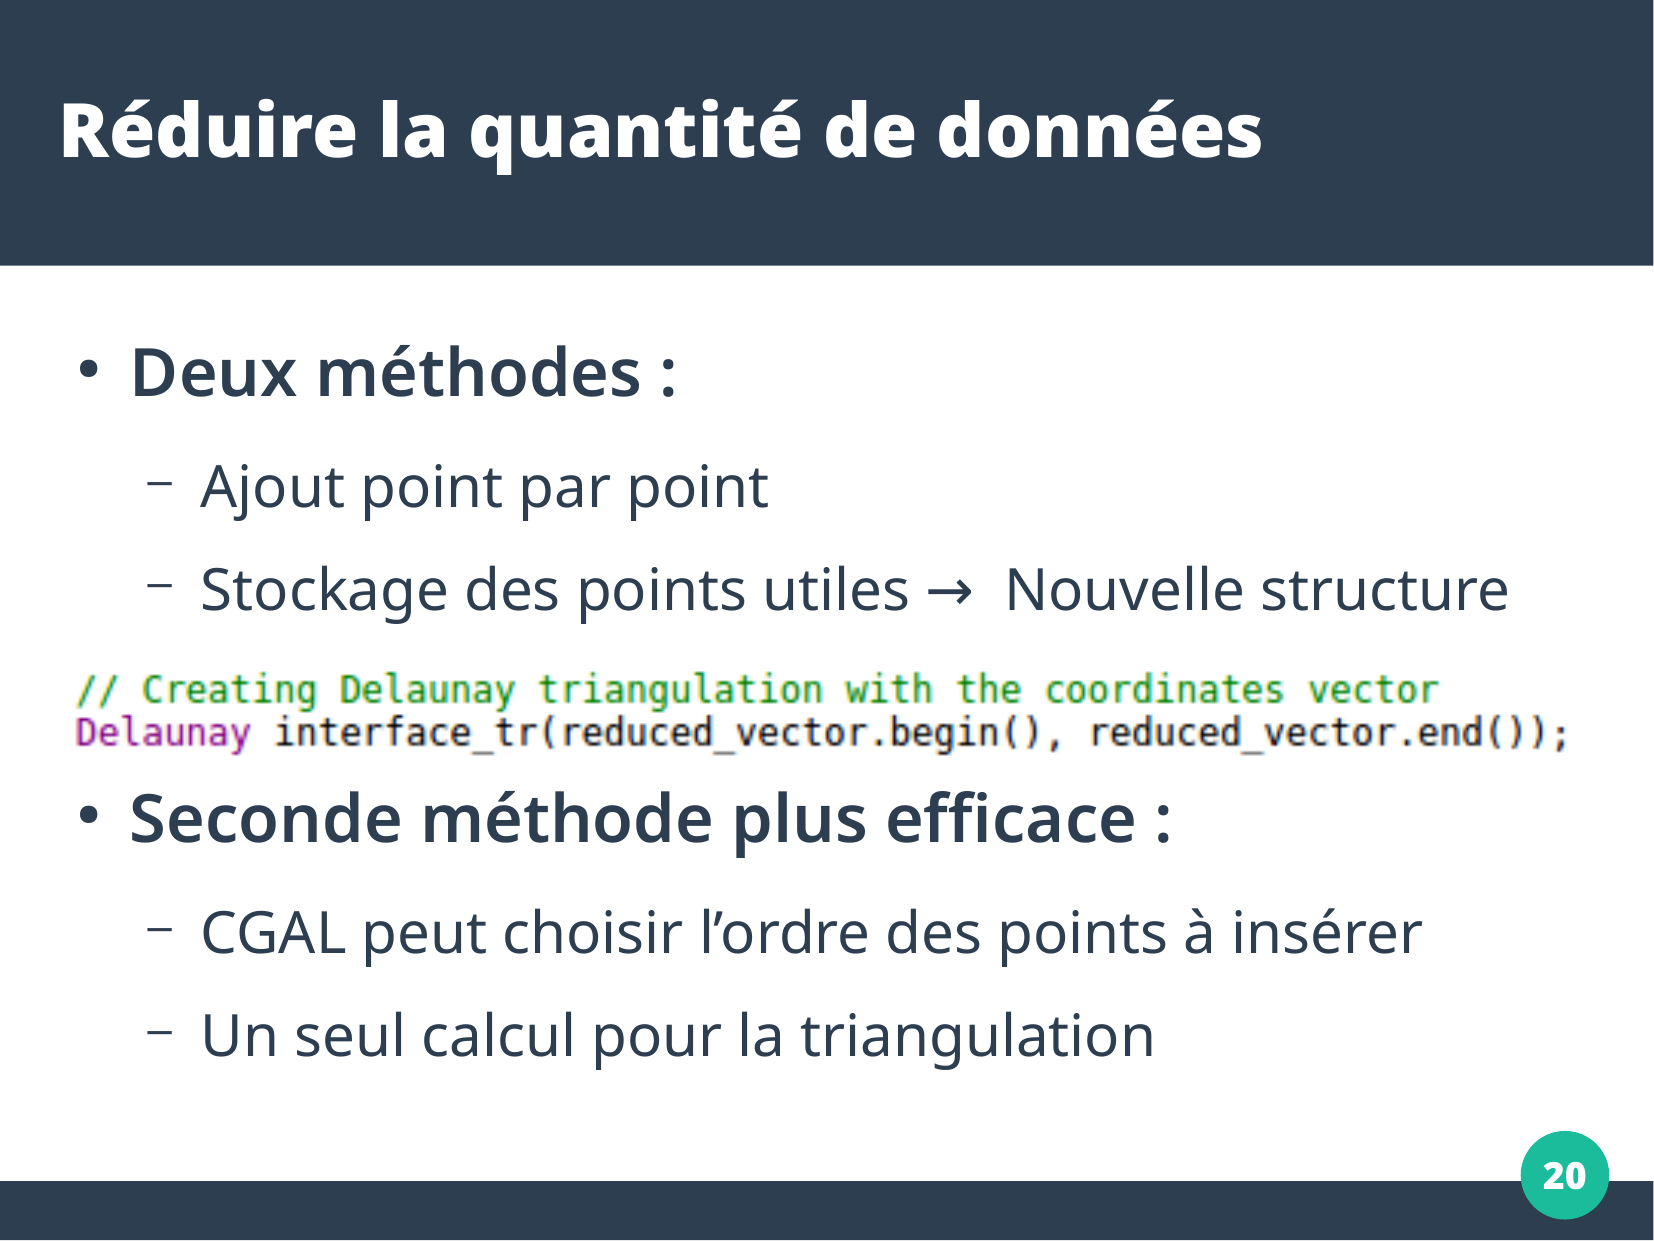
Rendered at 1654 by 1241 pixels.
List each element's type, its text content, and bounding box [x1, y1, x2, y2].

list Deux méthodes : Ajout point par point Stockage des points utiles → Nouvelle structure Seconde méthode plus efficace : CGAL peut choisir l’ordre des points à insérer Un seul calcul pour la triangulation [59, 768, 1595, 1152]
picture [59, 664, 1595, 768]
list Deux méthodes : Ajout point par point Stockage des points utiles → Nouvelle structure Seconde méthode plus efficace : CGAL peut choisir l’ordre des points à insérer Un seul calcul pour la triangulation [59, 324, 1595, 664]
title Réduire la quantité de données [59, 49, 1595, 207]
